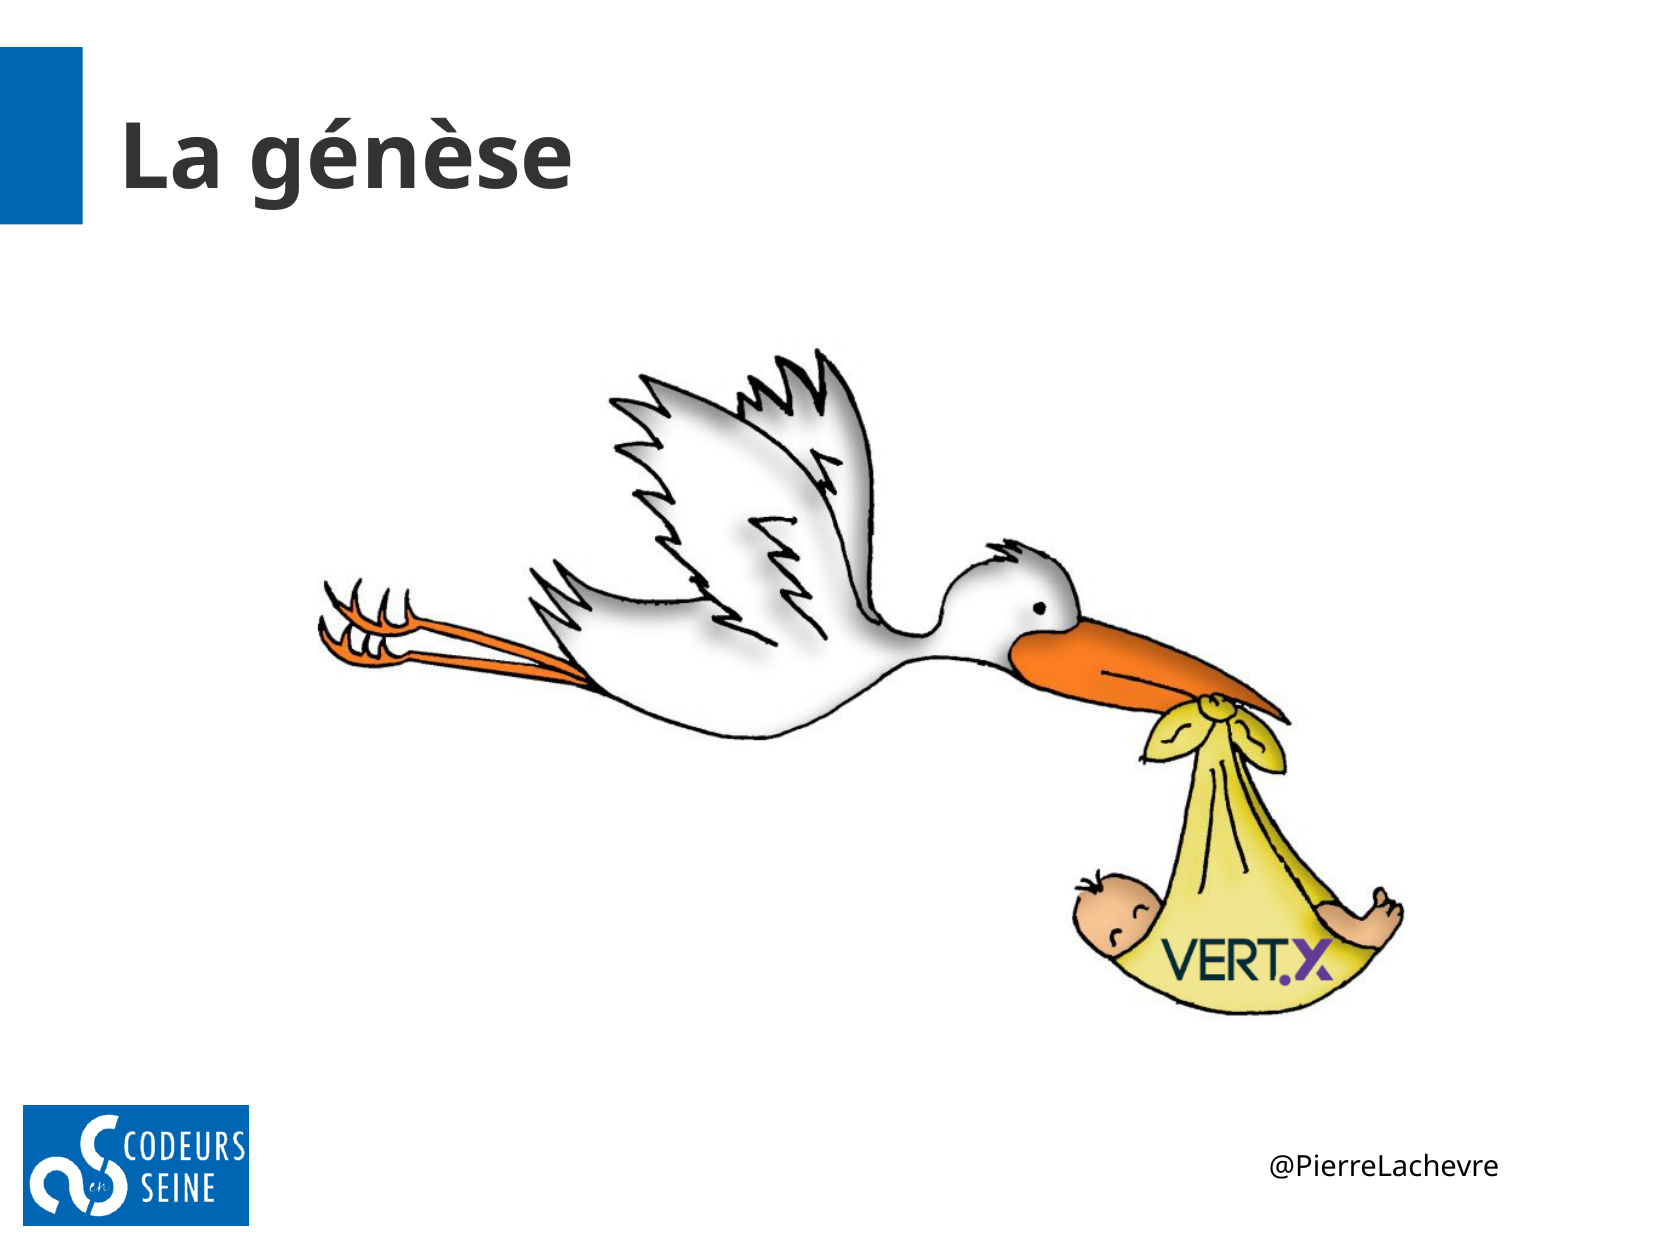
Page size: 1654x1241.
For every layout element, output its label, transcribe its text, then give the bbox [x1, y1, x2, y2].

picture [232, 295, 1465, 1052]
picture [23, 1105, 249, 1226]
title La génèse [118, 49, 1571, 257]
